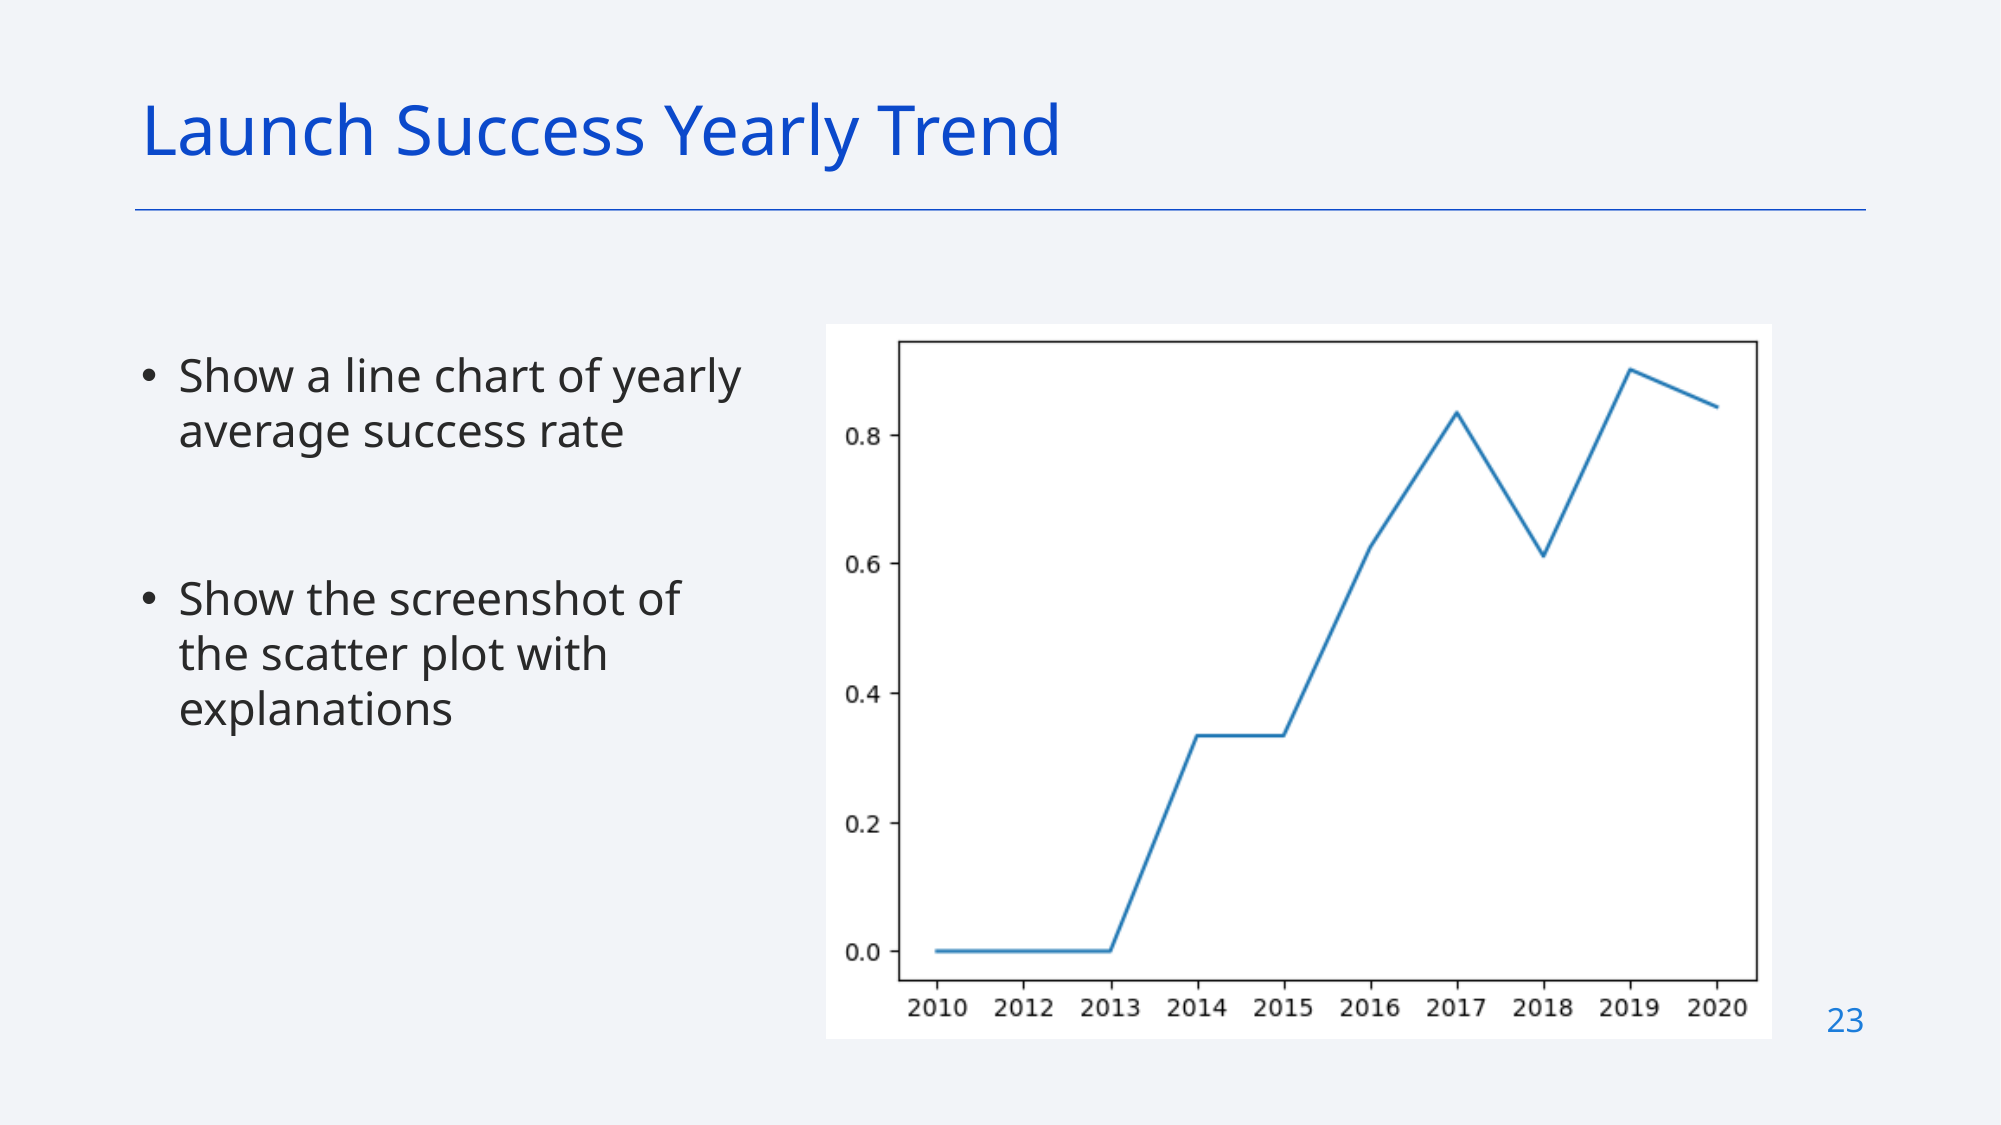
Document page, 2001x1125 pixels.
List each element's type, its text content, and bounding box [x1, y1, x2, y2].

picture [0, 0, 2001, 1125]
text_box Launch Success Yearly Trend [126, 88, 1852, 179]
list Show a line chart of yearly average success rate Show the screenshot of the scatter plot with explanations [126, 339, 772, 965]
